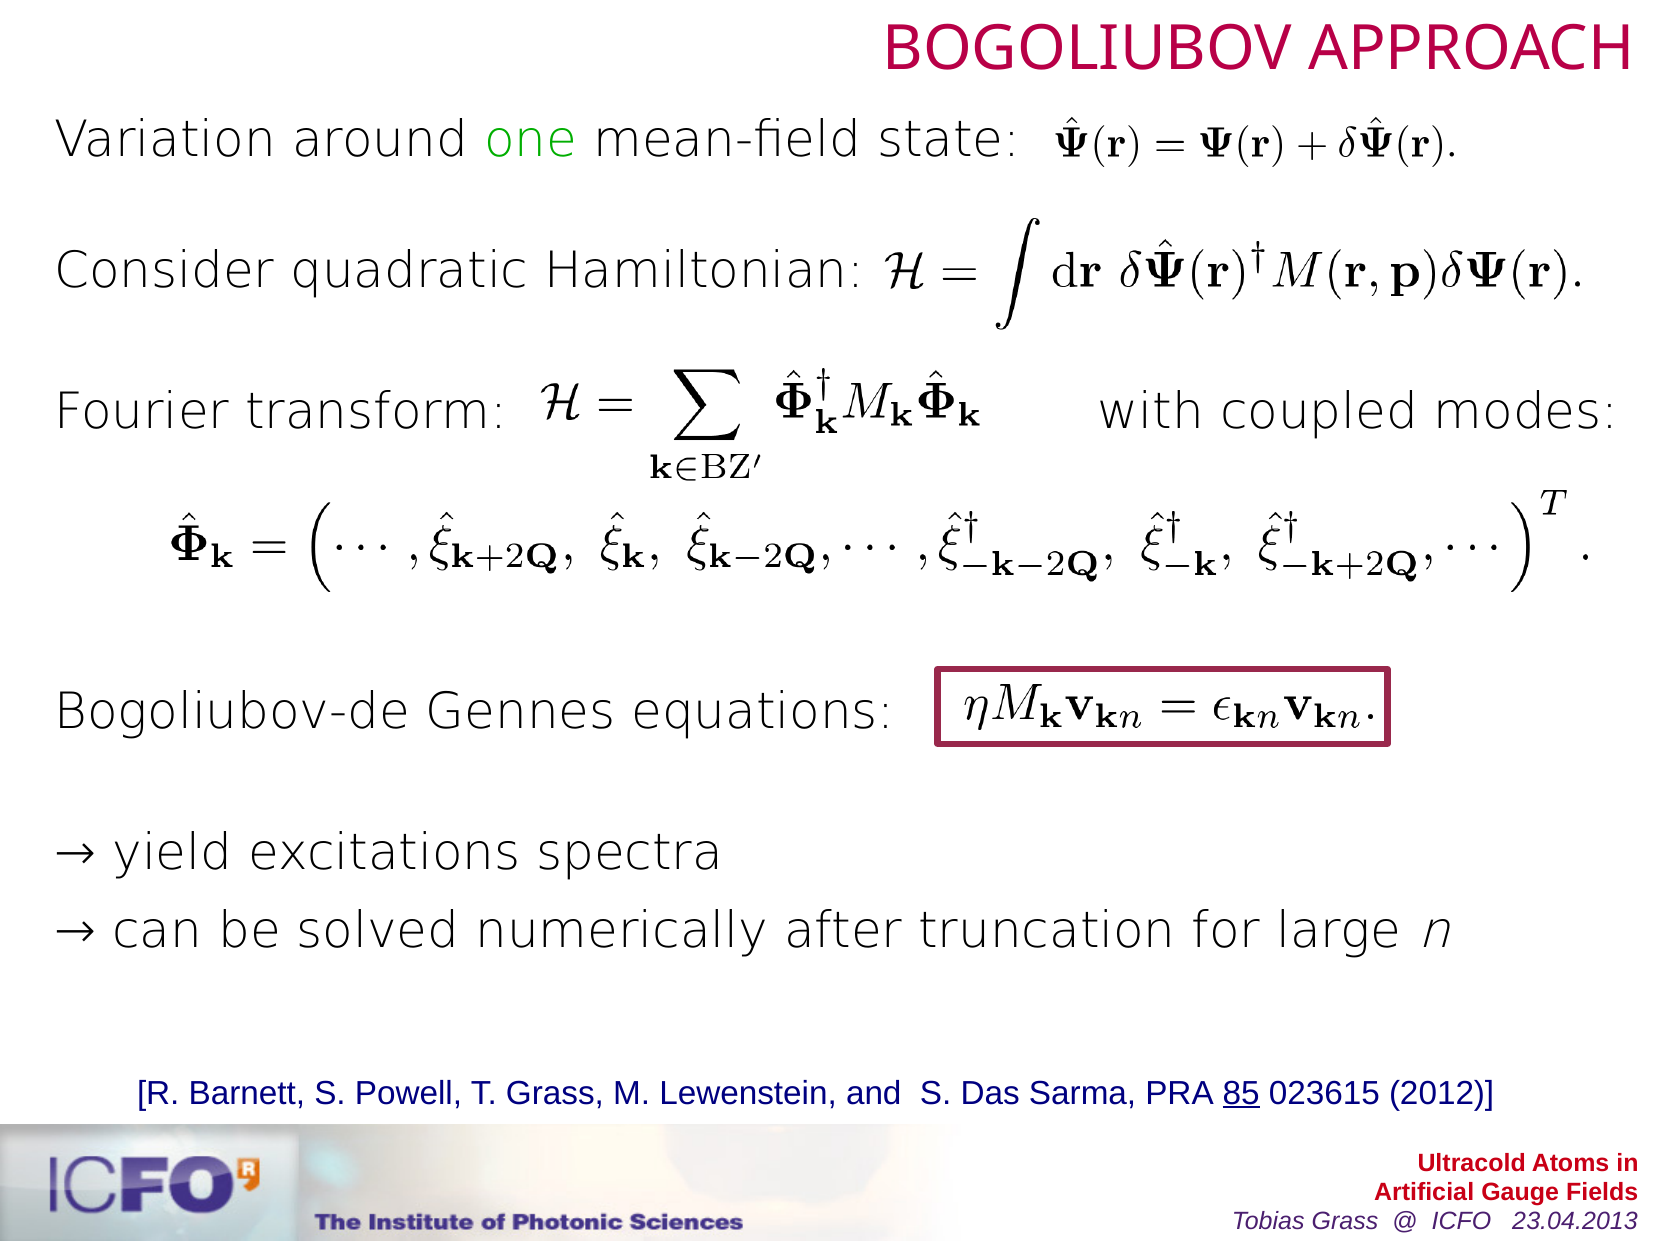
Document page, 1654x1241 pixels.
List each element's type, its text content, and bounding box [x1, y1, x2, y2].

text_box Variation around one mean-field state: Consider quadratic Hamiltonian: Fourier transform: with coupled modes: Bogoliubov-de Gennes equations: → yield excitations spectra → can be solved numerically after truncation for large n [39, 102, 1648, 967]
text_box [R. Barnett, S. Powell, T. Grass, M. Lewenstein, and S. Das Sarma, PRA 85 023615 (2012)] [122, 1067, 1542, 1119]
picture [540, 368, 980, 481]
text_box Ultracold Atoms in Artificial Gauge Fields Tobias Grass @ ICFO 23.04.2013 [712, 1138, 1654, 1241]
picture [0, 1124, 976, 1241]
text_box BOGOLIUBOV APPROACH [0, 0, 1651, 99]
picture [964, 684, 1373, 730]
picture [171, 490, 1588, 592]
